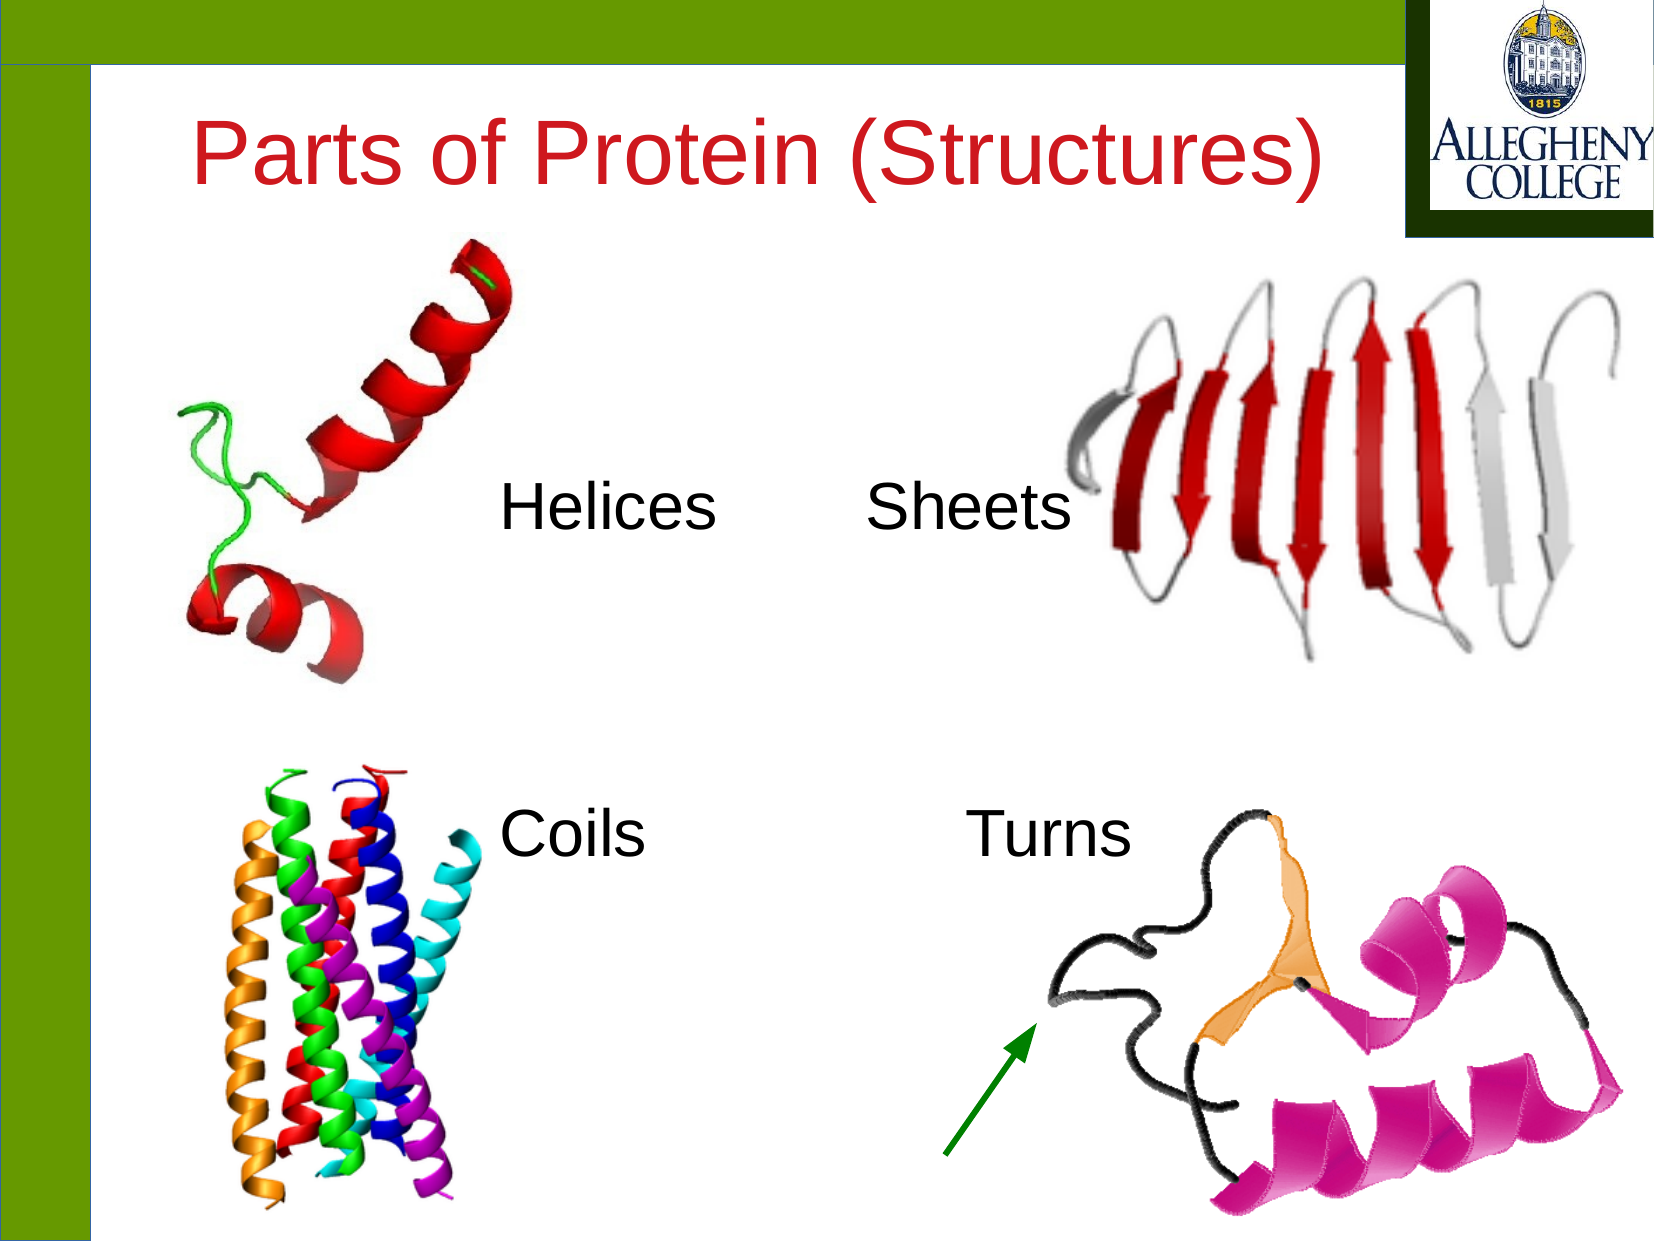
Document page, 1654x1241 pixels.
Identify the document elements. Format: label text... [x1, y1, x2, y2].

picture [213, 755, 493, 1216]
title Parts of Protein (Structures) [112, 65, 1406, 257]
picture [150, 232, 550, 698]
picture [1430, 0, 1654, 210]
picture [1020, 250, 1654, 685]
picture [1022, 739, 1642, 1236]
text_box [0, 0, 1654, 1241]
text_box Helices Sheets Coils Turns [484, 461, 1149, 879]
